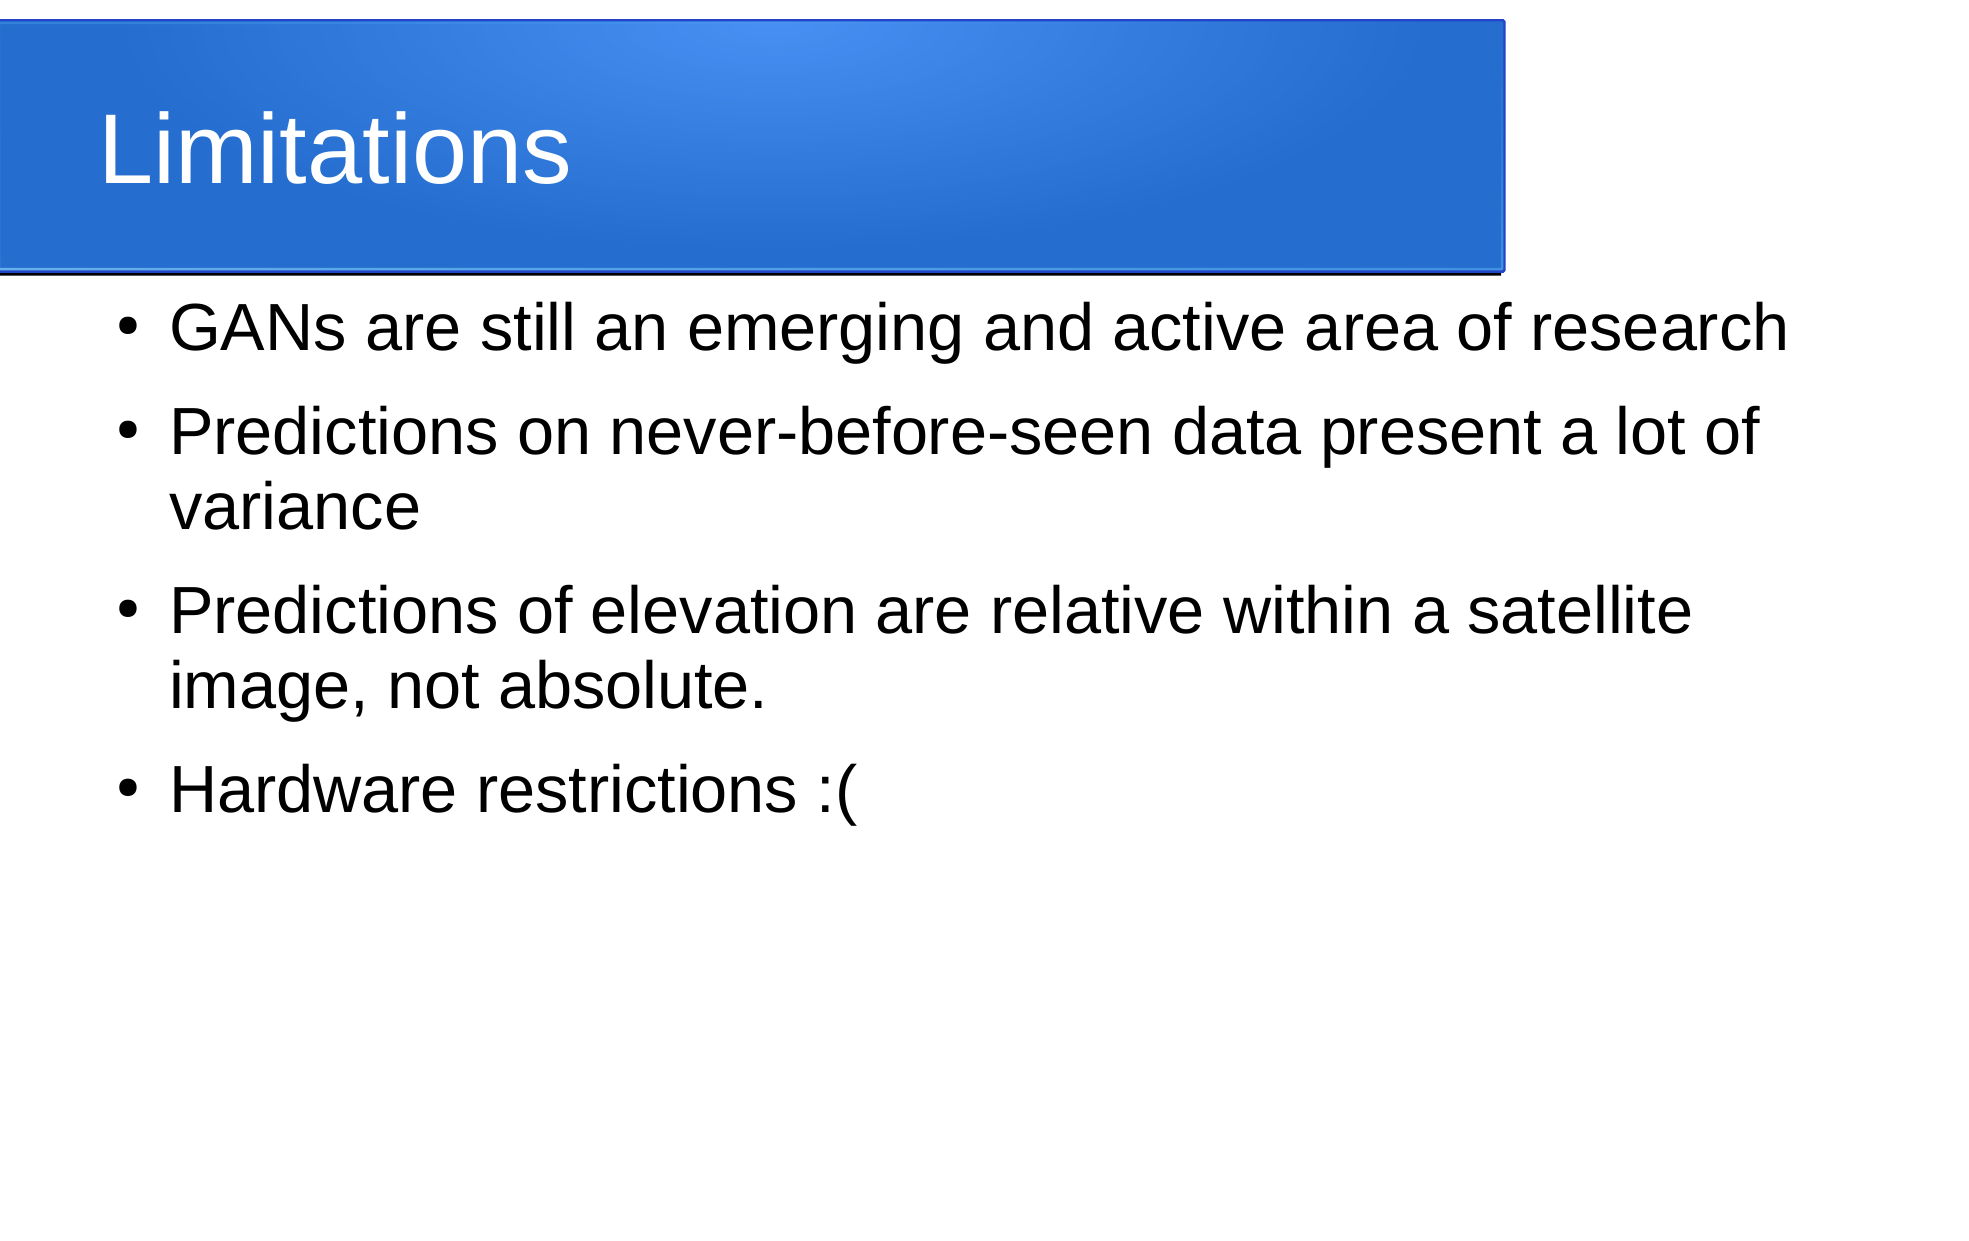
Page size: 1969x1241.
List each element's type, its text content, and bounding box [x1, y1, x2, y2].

title Limitations [98, 47, 1470, 252]
list GANs are still an emerging and active area of research Predictions on never-before-seen data present a lot of variance Predictions of elevation are relative within a satellite image, not absolute. Hardware restrictions :( [98, 290, 1870, 1010]
